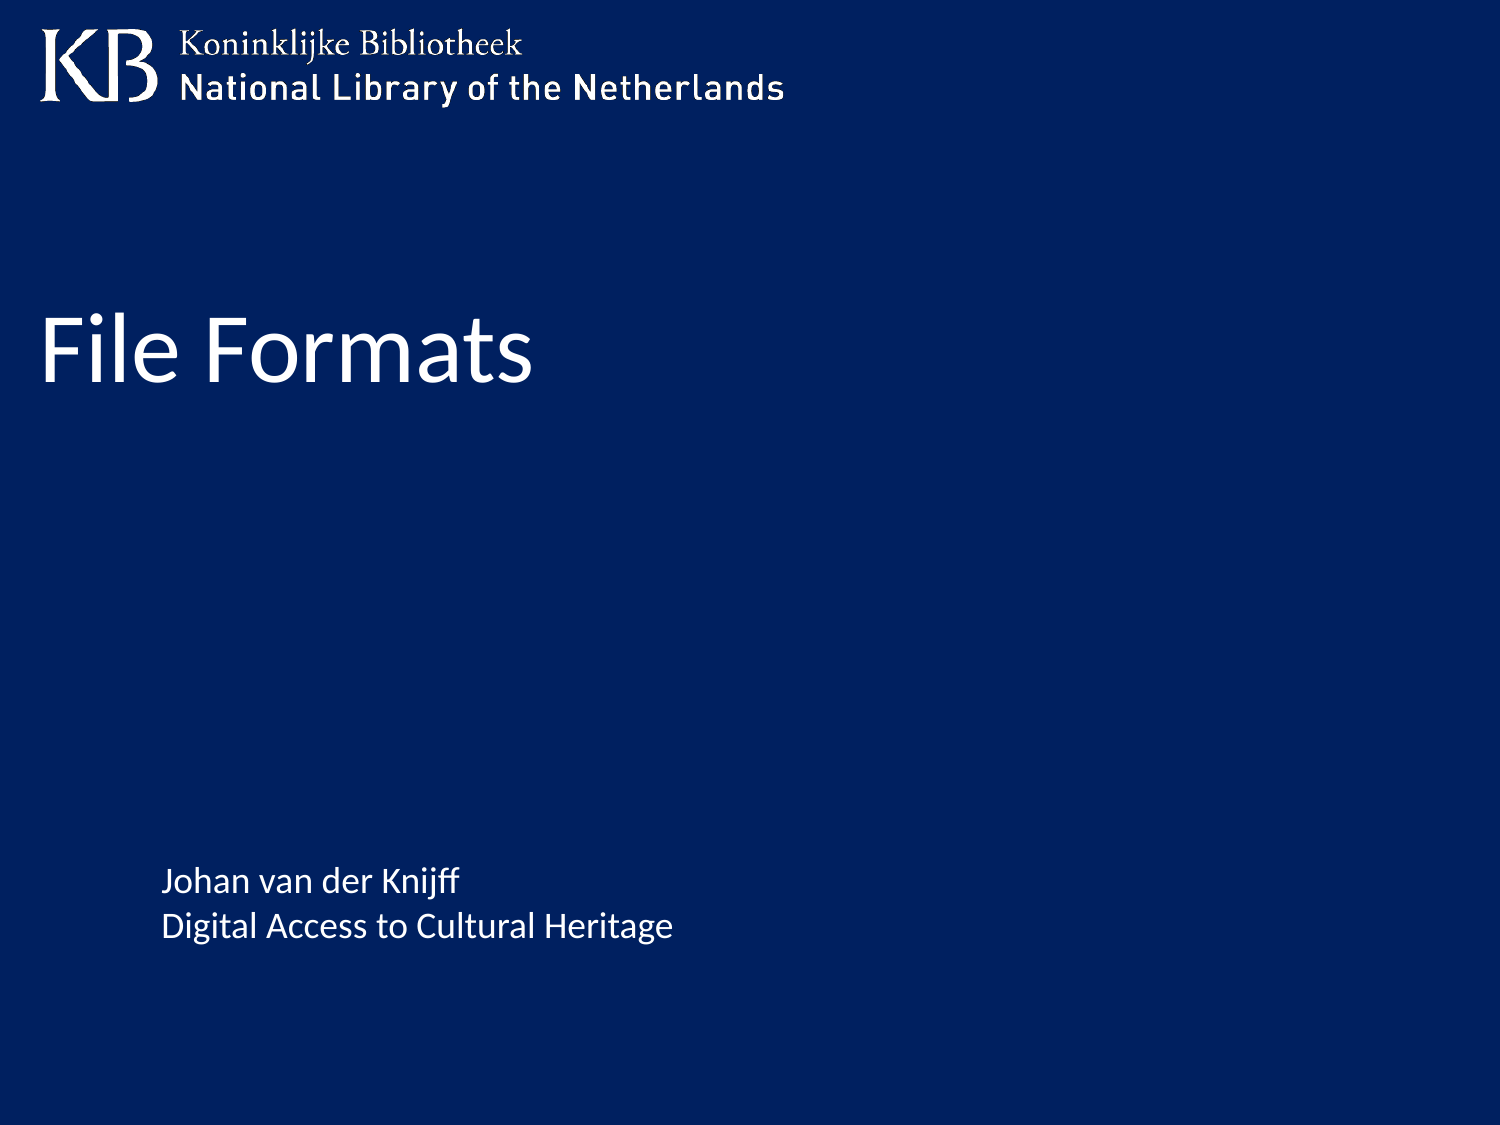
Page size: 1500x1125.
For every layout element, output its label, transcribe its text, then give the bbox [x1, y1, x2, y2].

text_box File Formats [24, 274, 988, 411]
text_box Johan van der Knijff Digital Access to Cultural Heritage [146, 848, 689, 955]
picture [9, 0, 834, 138]
